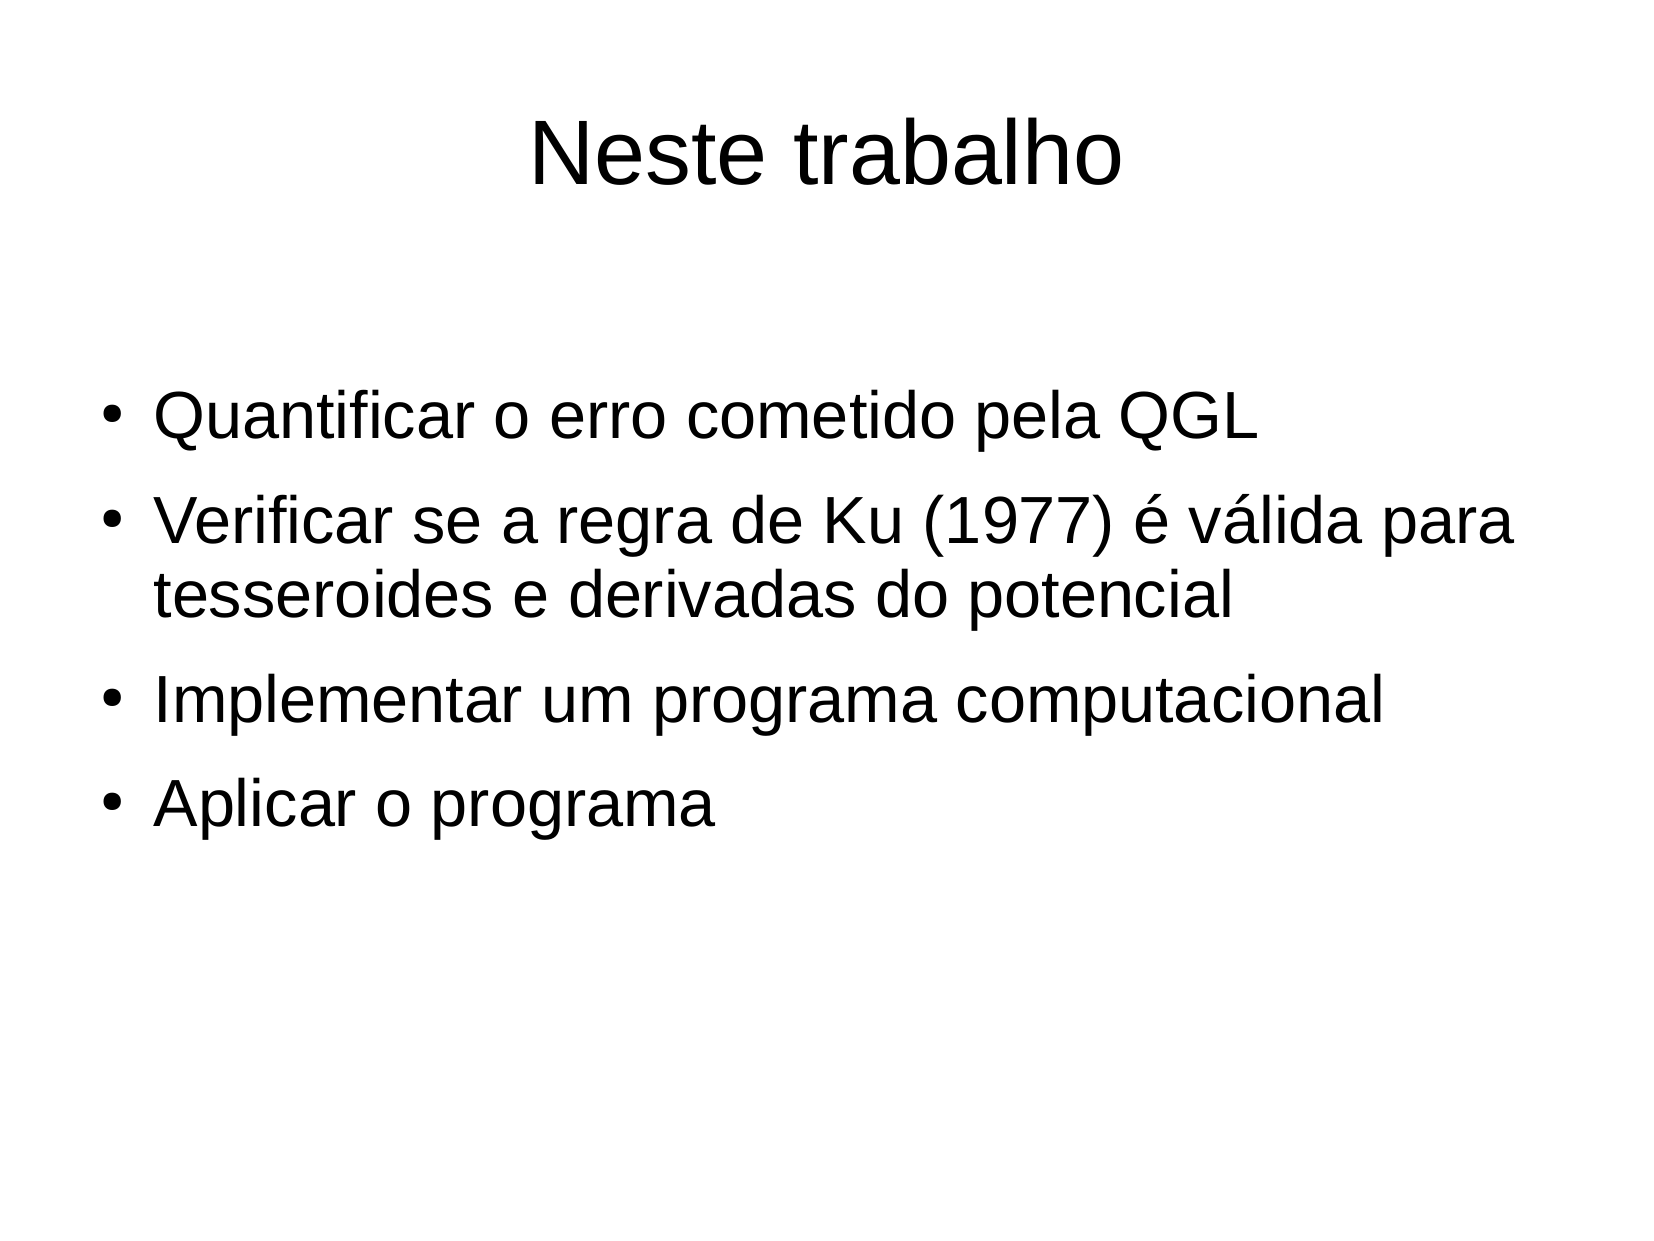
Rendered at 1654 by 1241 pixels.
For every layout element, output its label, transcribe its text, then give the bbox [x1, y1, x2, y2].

list Quantificar o erro cometido pela QGL Verificar se a regra de Ku (1977) é válida para tesseroides e derivadas do potencial Implementar um programa computacional Aplicar o programa [82, 378, 1538, 1098]
title Neste trabalho [82, 49, 1571, 257]
